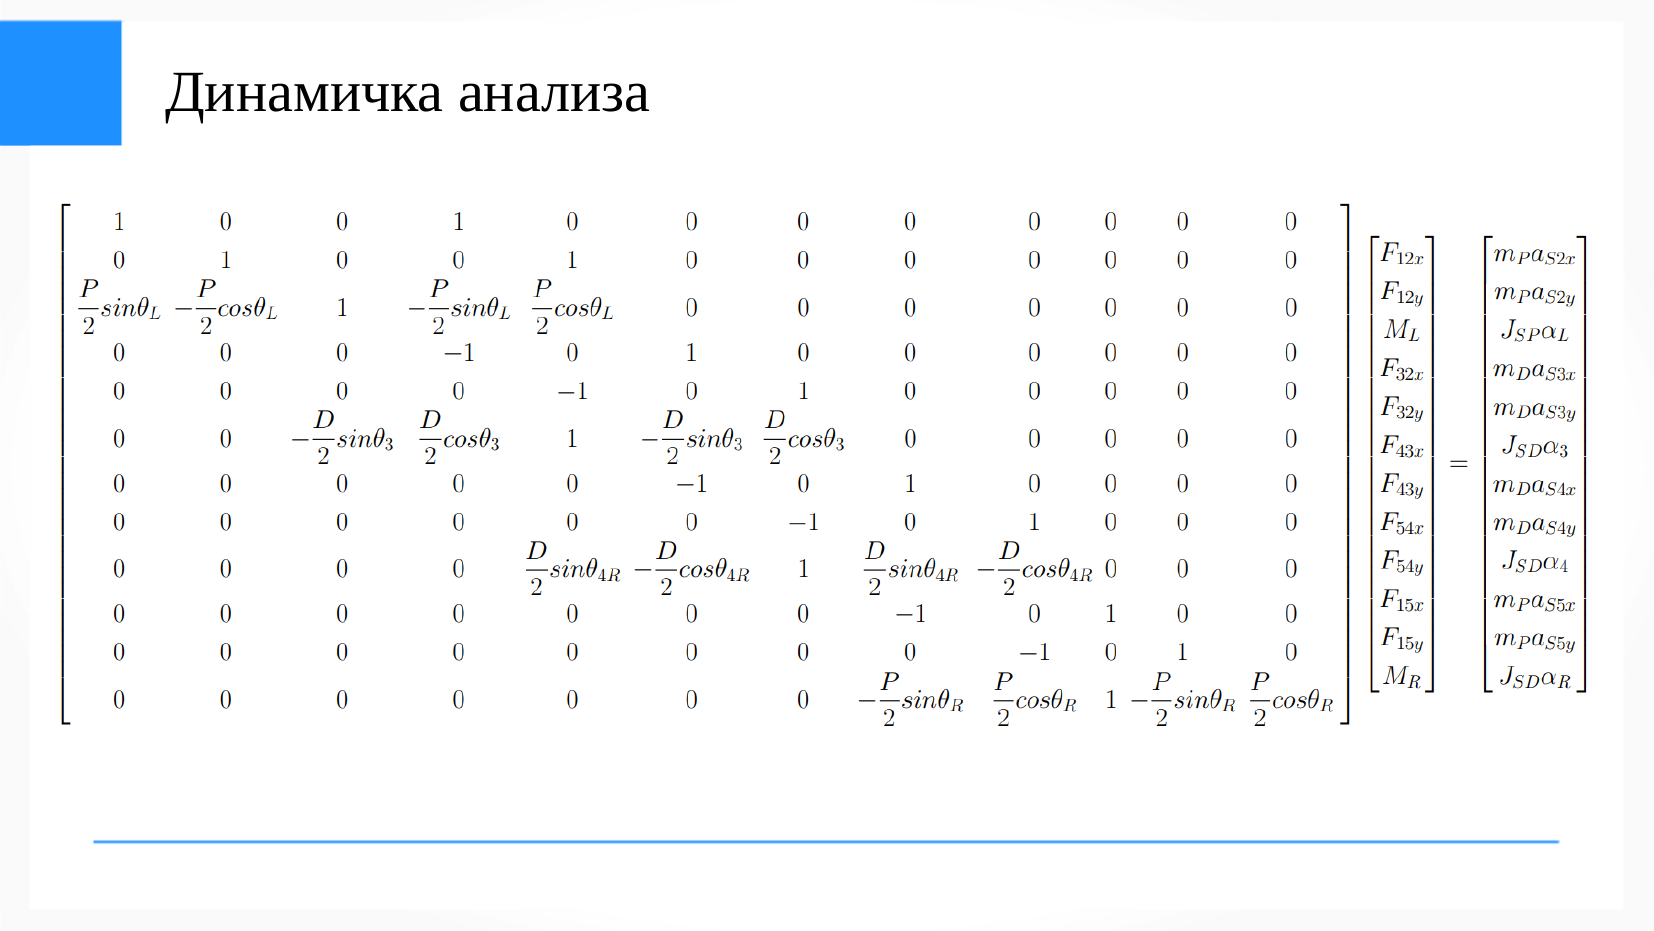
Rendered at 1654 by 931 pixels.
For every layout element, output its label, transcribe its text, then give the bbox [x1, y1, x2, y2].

title Динамичка анализа [165, 10, 916, 166]
picture [0, 0, 1654, 931]
